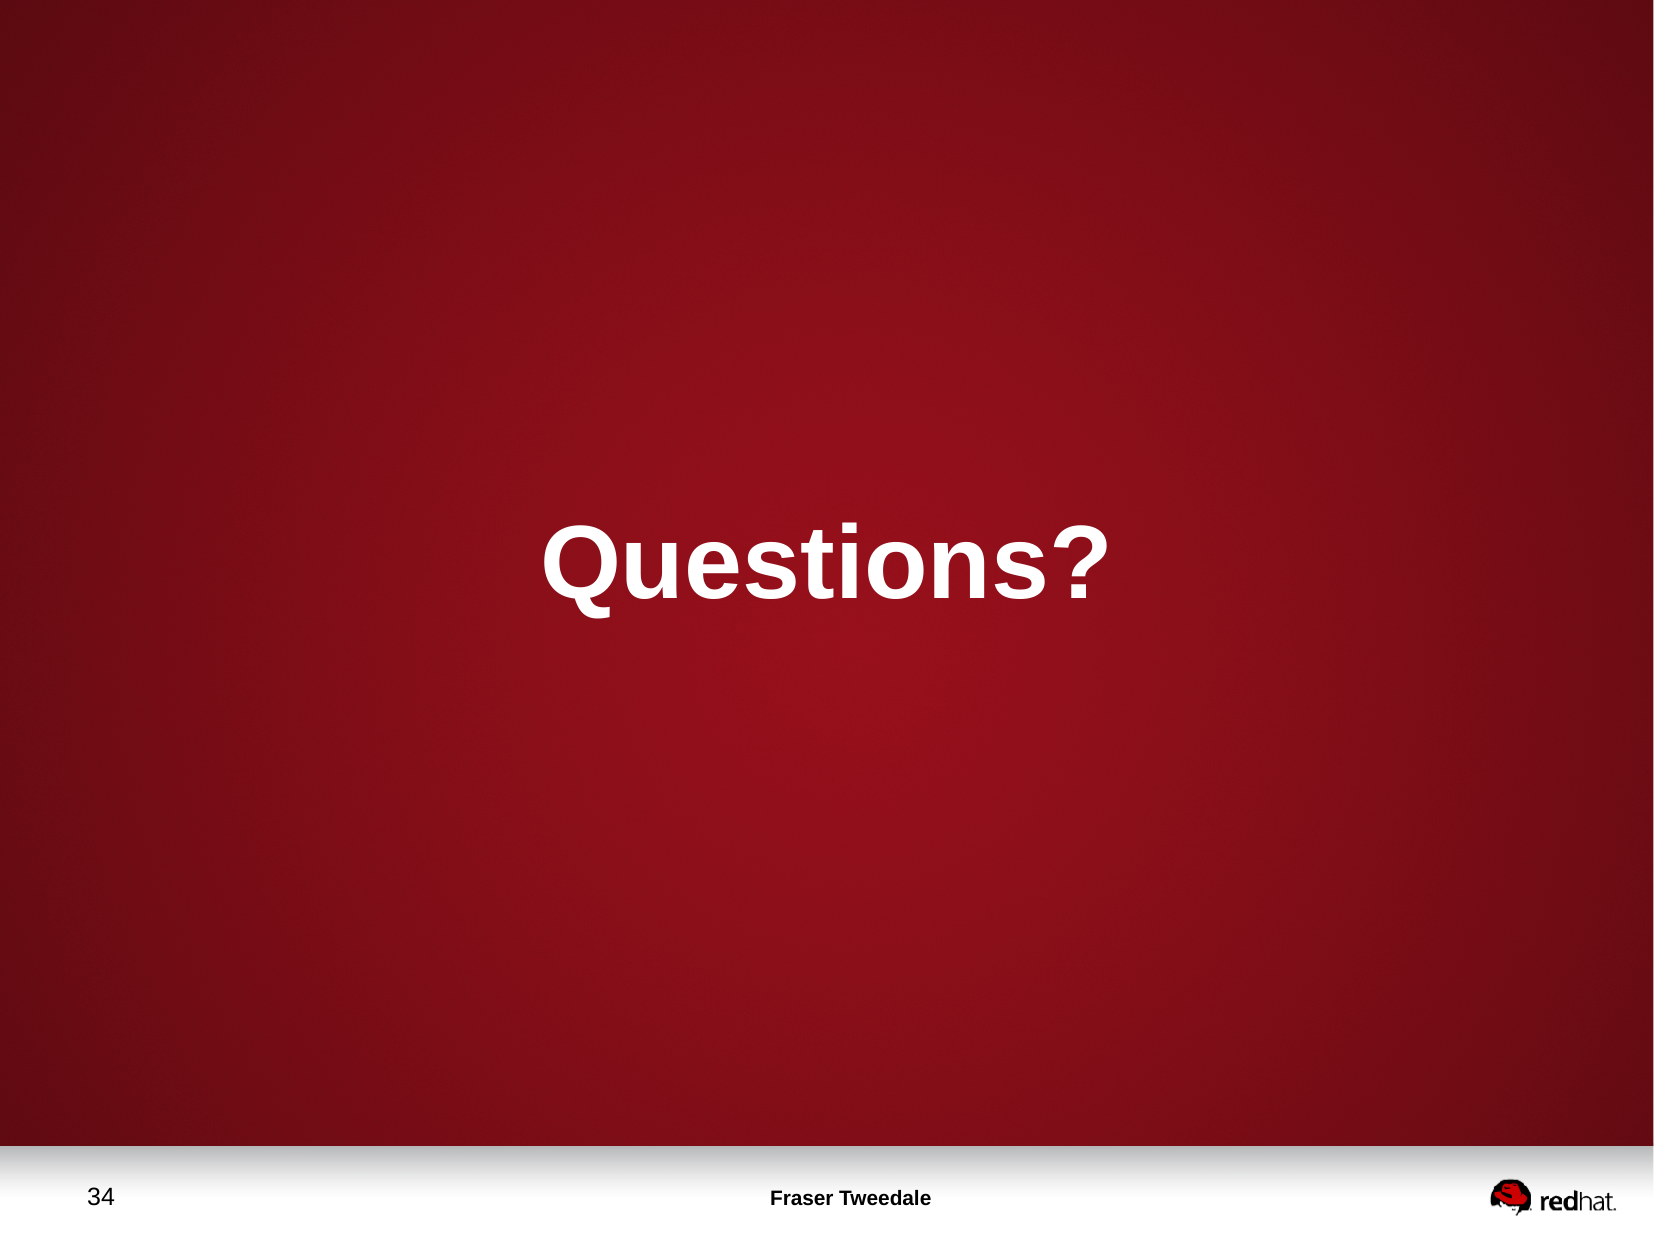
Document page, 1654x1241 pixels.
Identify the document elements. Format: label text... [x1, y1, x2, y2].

picture [0, 0, 1654, 1241]
title Questions? [82, 262, 1571, 862]
